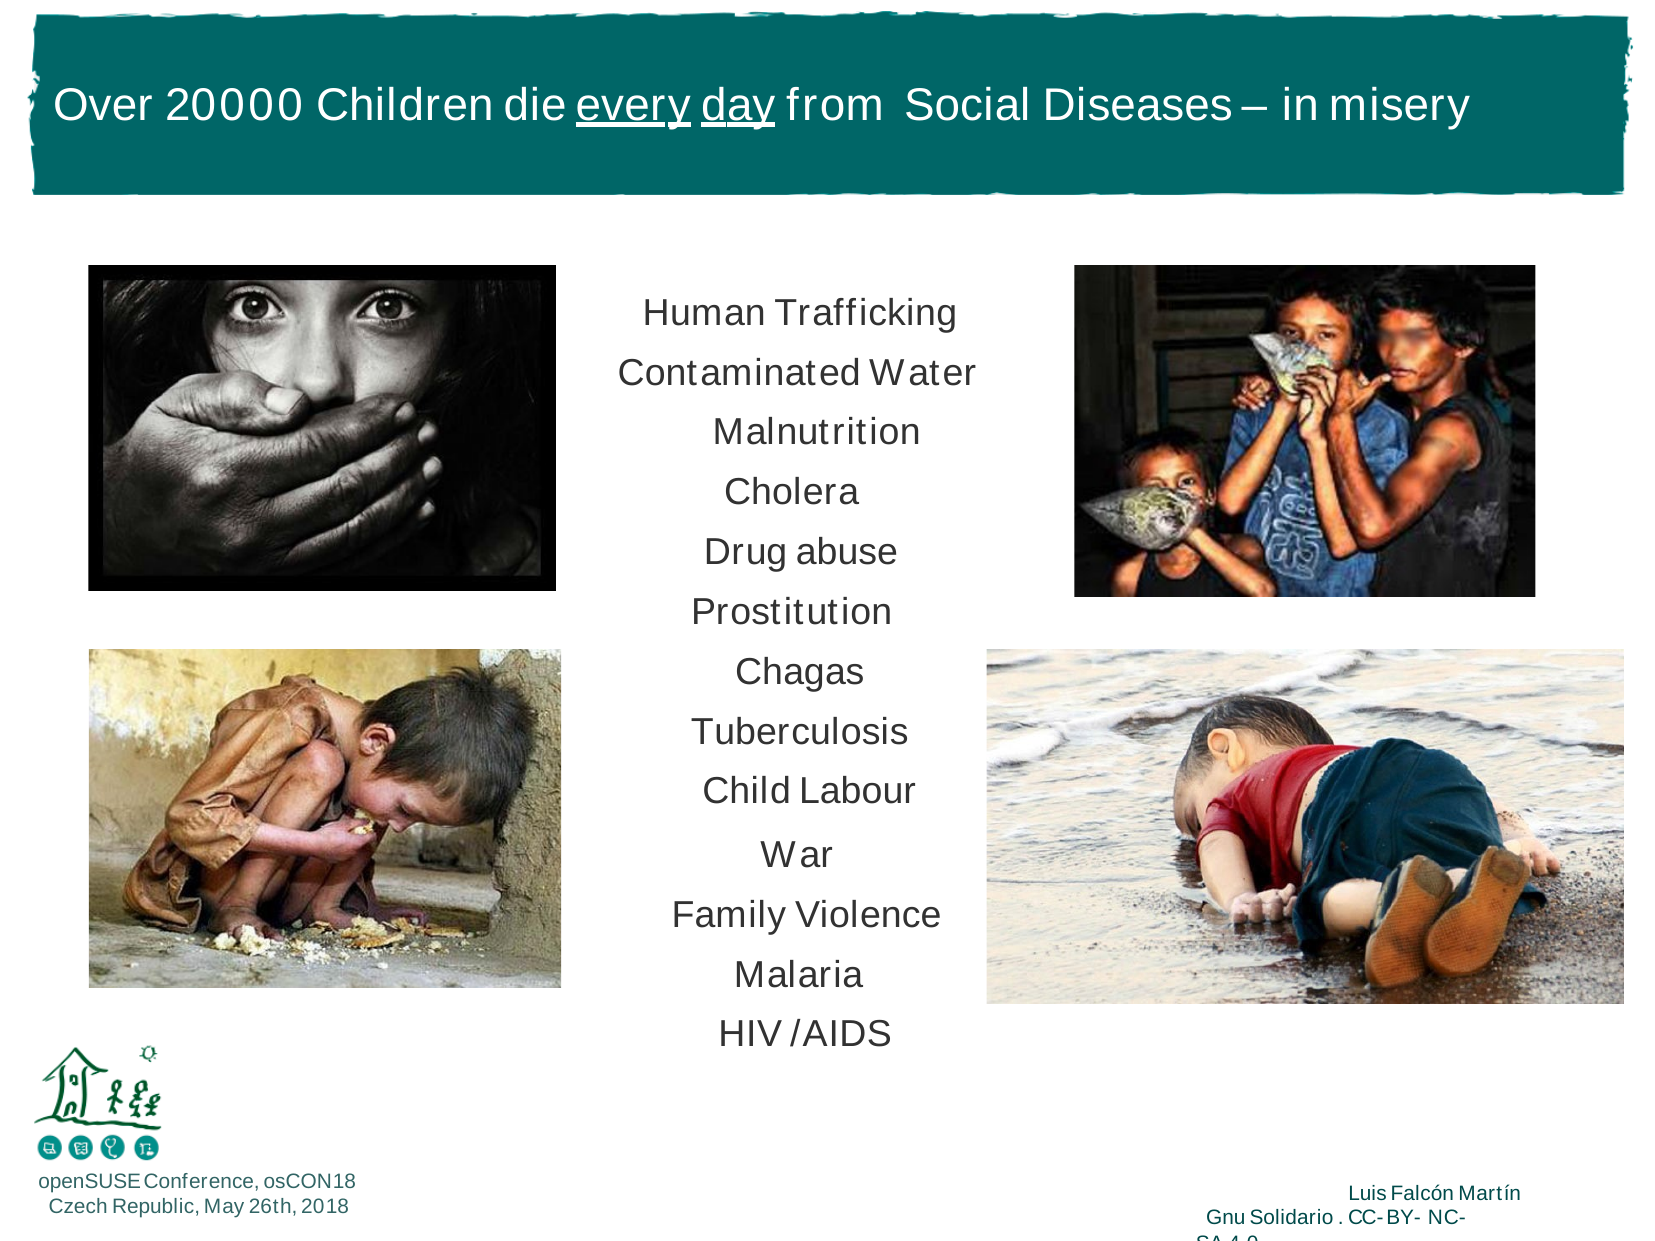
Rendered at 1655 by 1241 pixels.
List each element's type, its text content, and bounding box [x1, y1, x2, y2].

text_box [88, 266, 556, 591]
text_box openSUSEConference,osCON18 CzechRepublic,May26th,2018 [36, 1167, 361, 1218]
text_box [89, 650, 561, 987]
text_box [987, 650, 1624, 1004]
text_box LuisFalcónMartín GnuSolidario.CC-BY-NC-SA4.0 [1193, 1179, 1531, 1230]
title Over20000Childrendieeverydayfrom SocialDiseases–inmisery [48, 74, 1607, 179]
text_box HumanTrafficking ContaminatedWater Malnutrition Cholera Drugabuse Prostitution Chagas Tuberculosis ChildLabour War FamilyViolence Malaria HIV/AIDS [617, 273, 1000, 1032]
text_box [1074, 266, 1535, 597]
